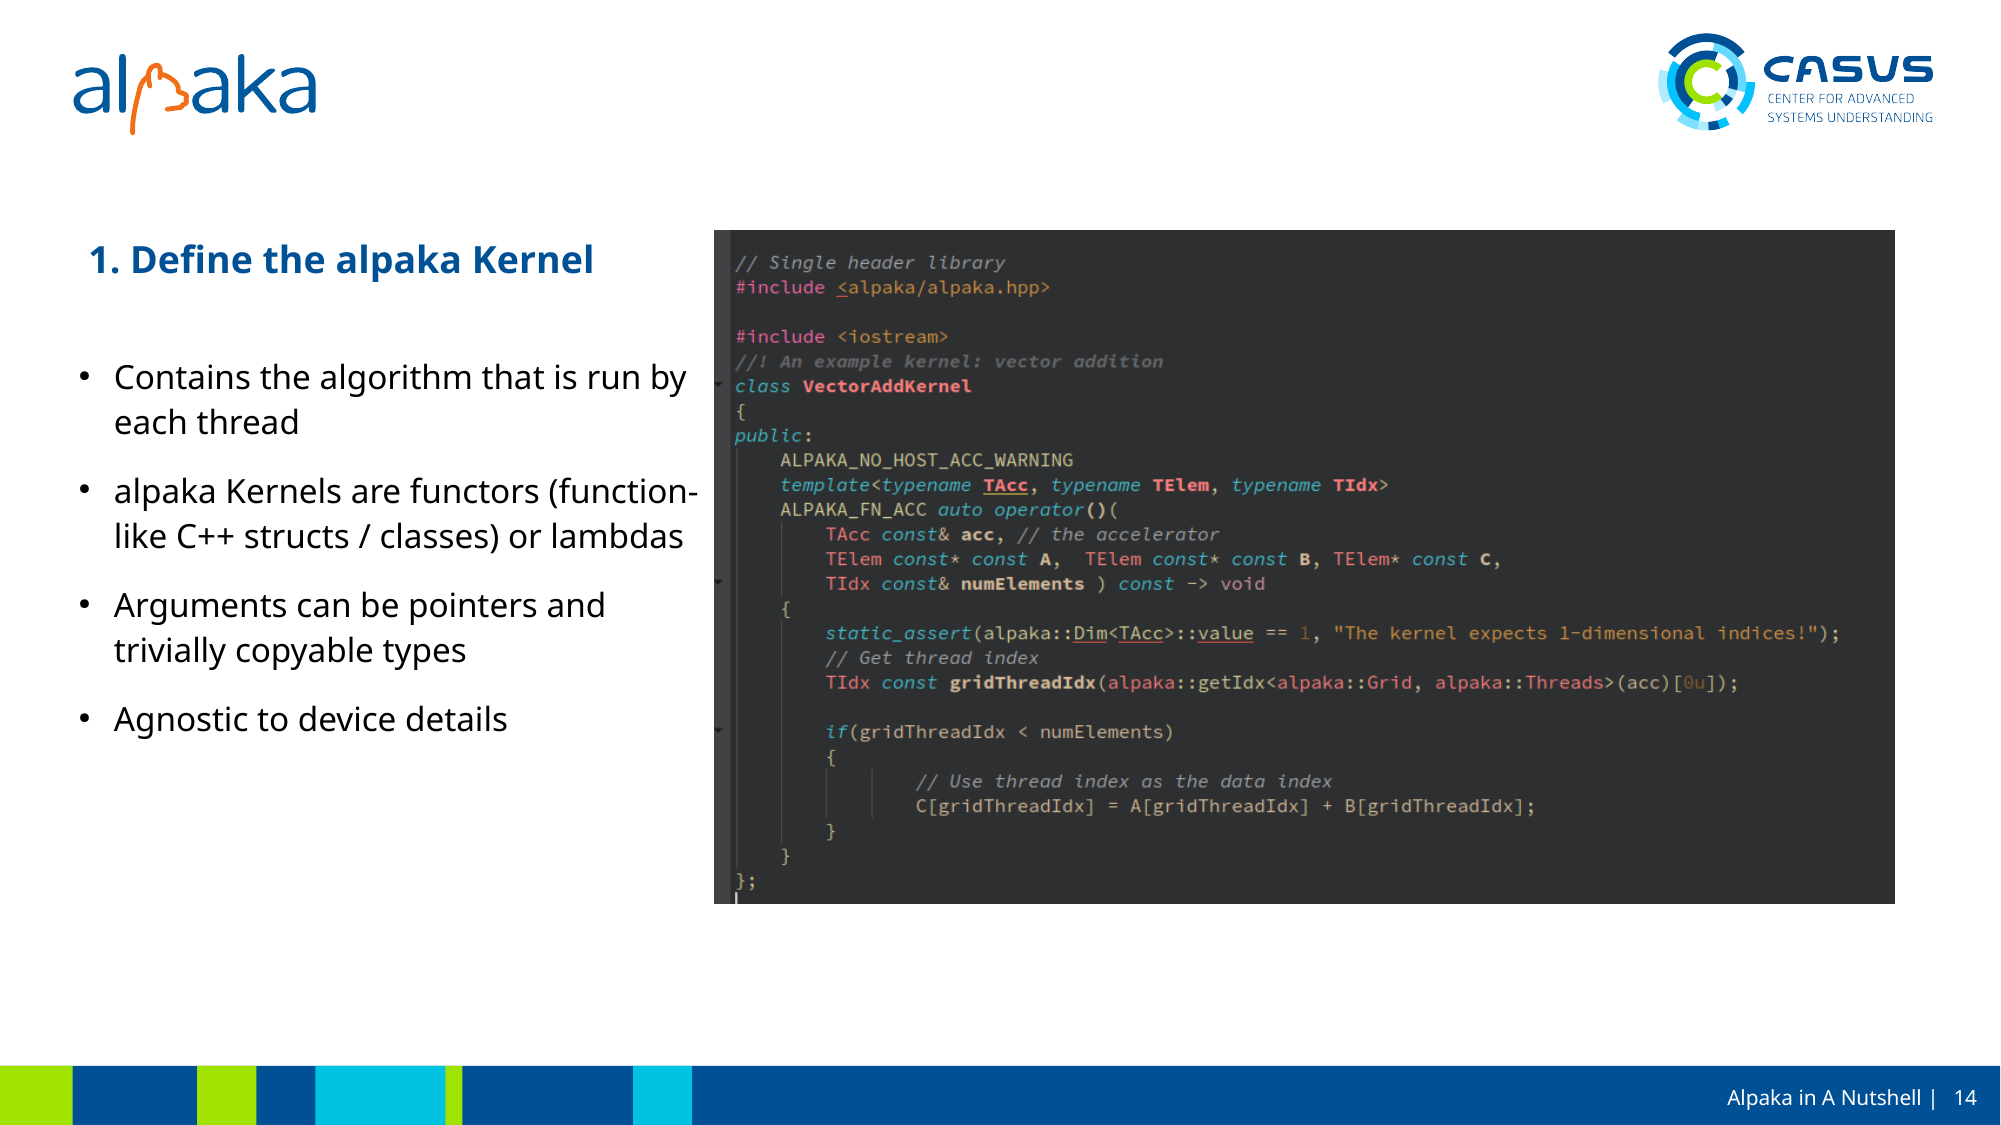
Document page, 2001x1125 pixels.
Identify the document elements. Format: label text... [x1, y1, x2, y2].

picture [72, 53, 317, 136]
picture [714, 230, 1895, 904]
picture [1658, 33, 1933, 131]
list 1. Define the alpaka Kernel Contains the algorithm that is run by each thread alpaka Kernels are functors (function-like C++ structs / classes) or lambdas Arguments can be pointers and trivially copyable types Agnostic to device details [78, 233, 703, 896]
